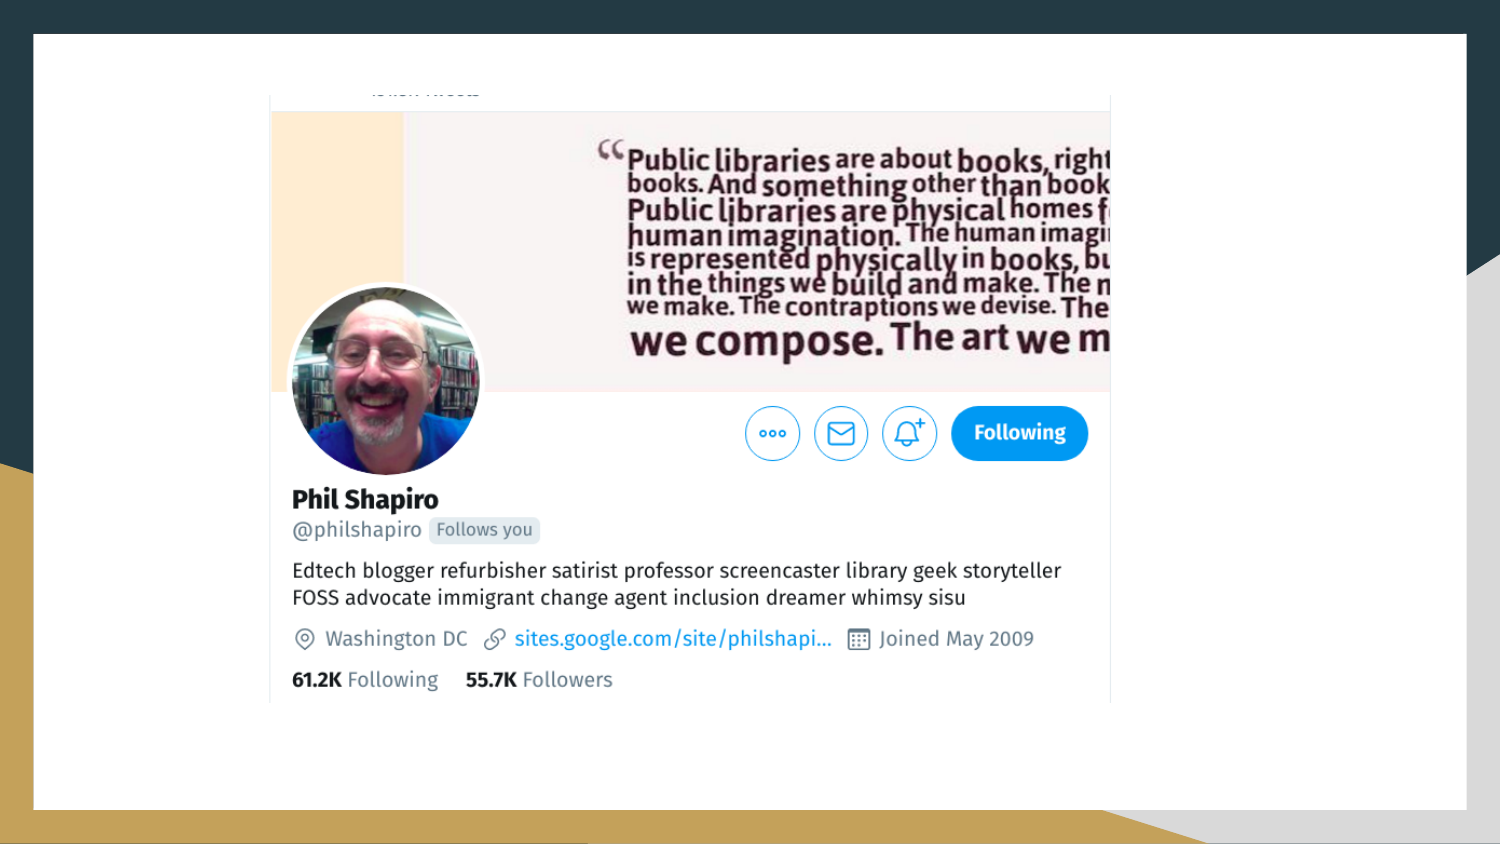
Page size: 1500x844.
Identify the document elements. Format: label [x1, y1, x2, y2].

picture [251, 95, 1138, 703]
